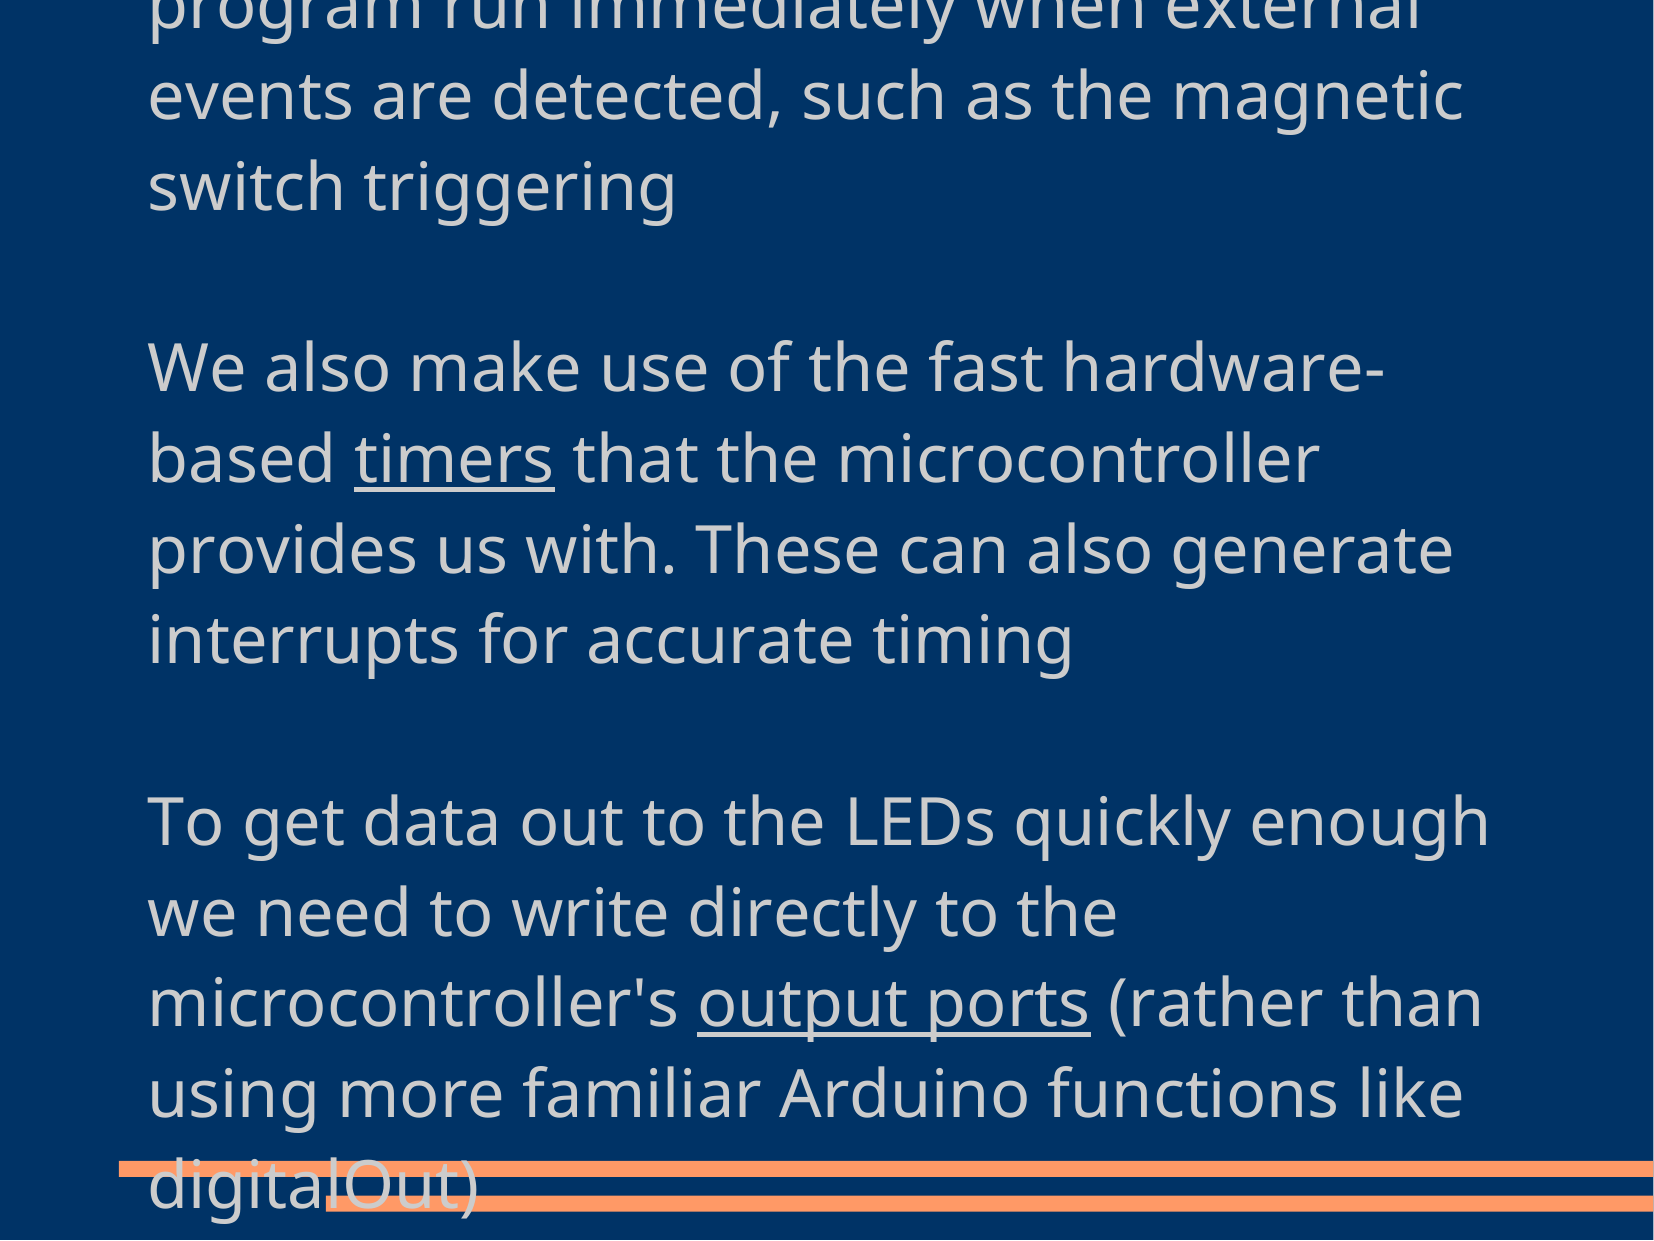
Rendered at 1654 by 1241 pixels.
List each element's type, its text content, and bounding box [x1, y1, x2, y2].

subtitle For accurate timing we need to use interrupts. These let us have parts of our program run immediately when external events are detected, such as the magnetic switch triggering We also make use of the fast hardware-based timers that the microcontroller provides us with. These can also generate interrupts for accurate timing To get data out to the LEDs quickly enough we need to write directly to the microcontroller's output ports (rather than using more familiar Arduino functions like digitalOut) [147, 35, 1506, 1241]
